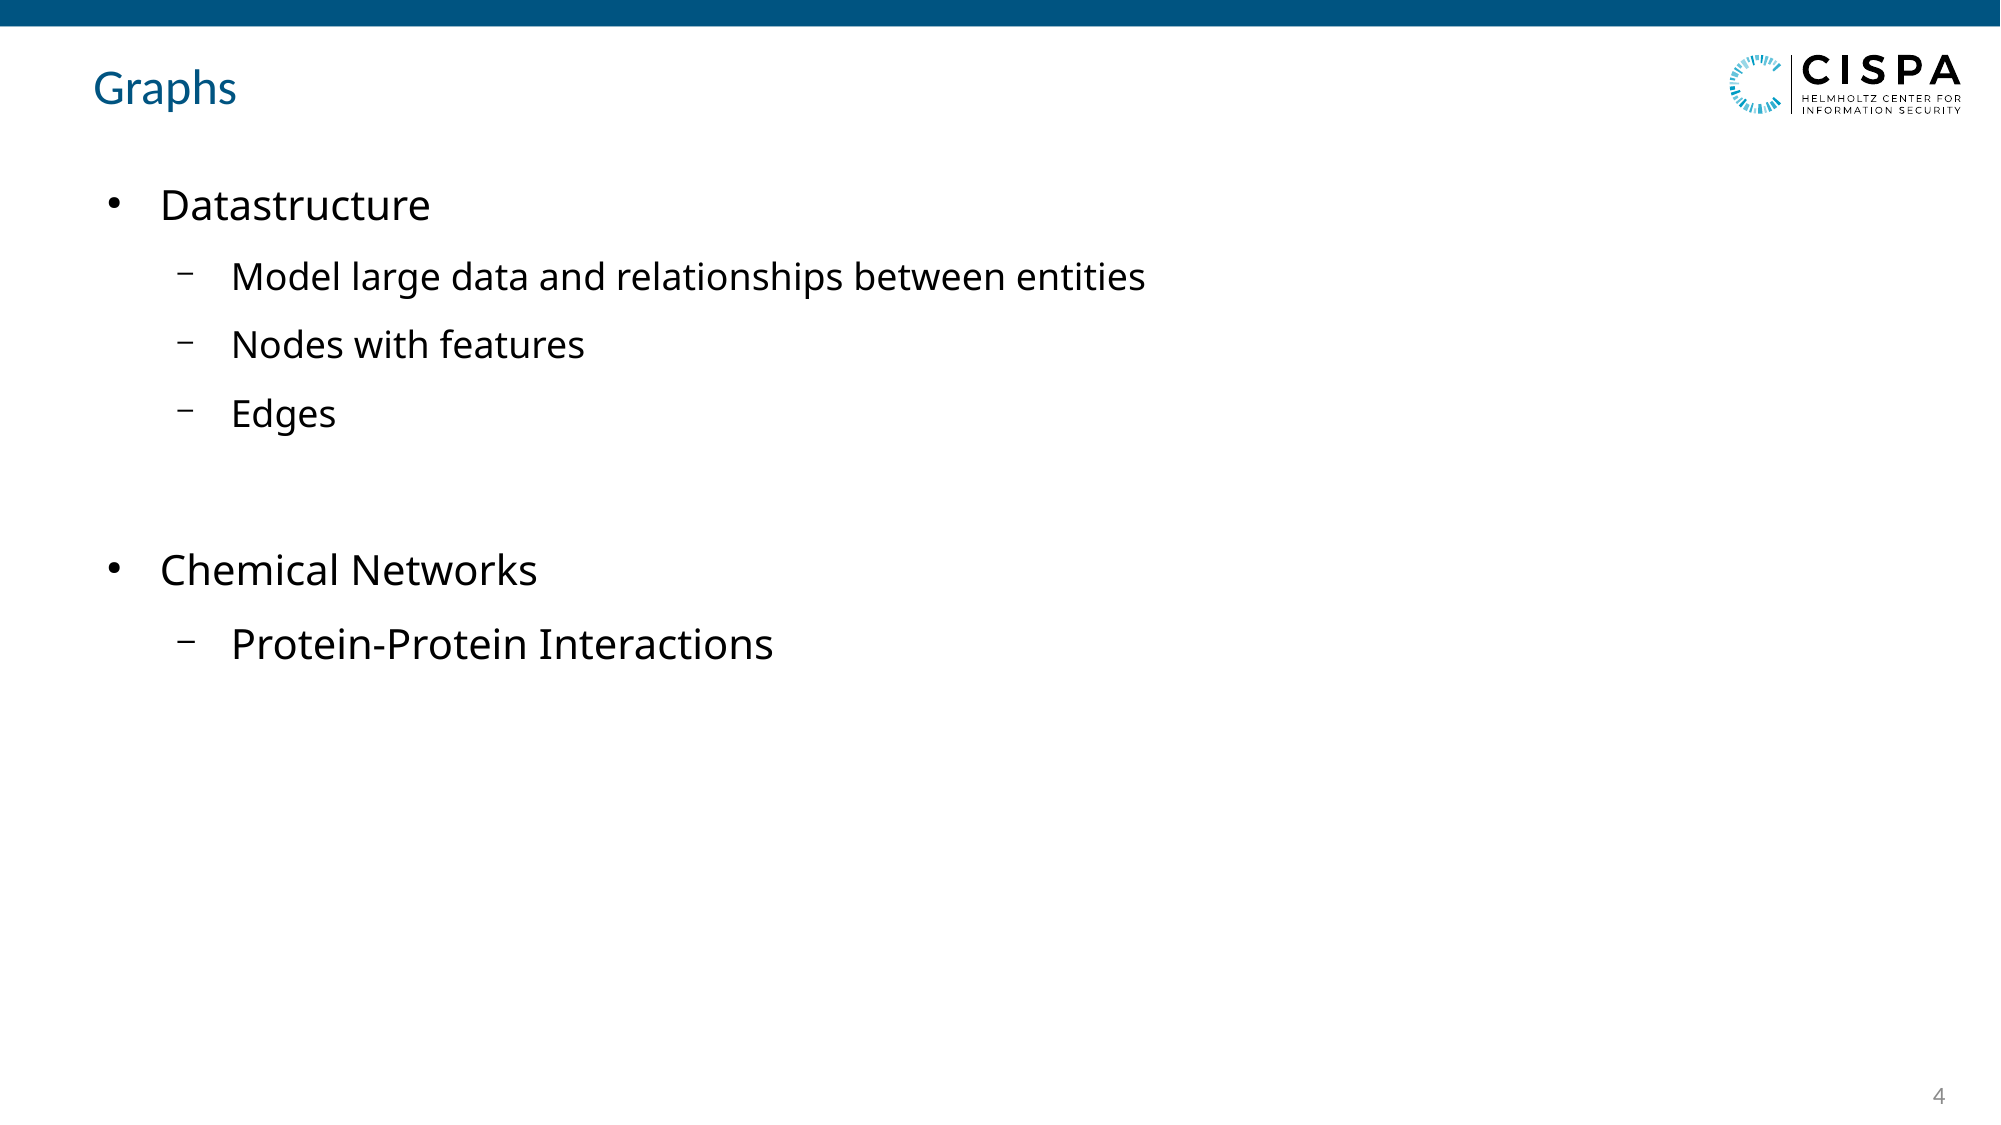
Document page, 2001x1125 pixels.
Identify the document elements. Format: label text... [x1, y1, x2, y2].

title Graphs [78, 38, 1699, 131]
slide_number <number> [1870, 1065, 1961, 1125]
list Datastructure Model large data and relationships between entities Nodes with features Edges Chemical Networks Protein-Protein Interactions [78, 173, 1922, 1027]
